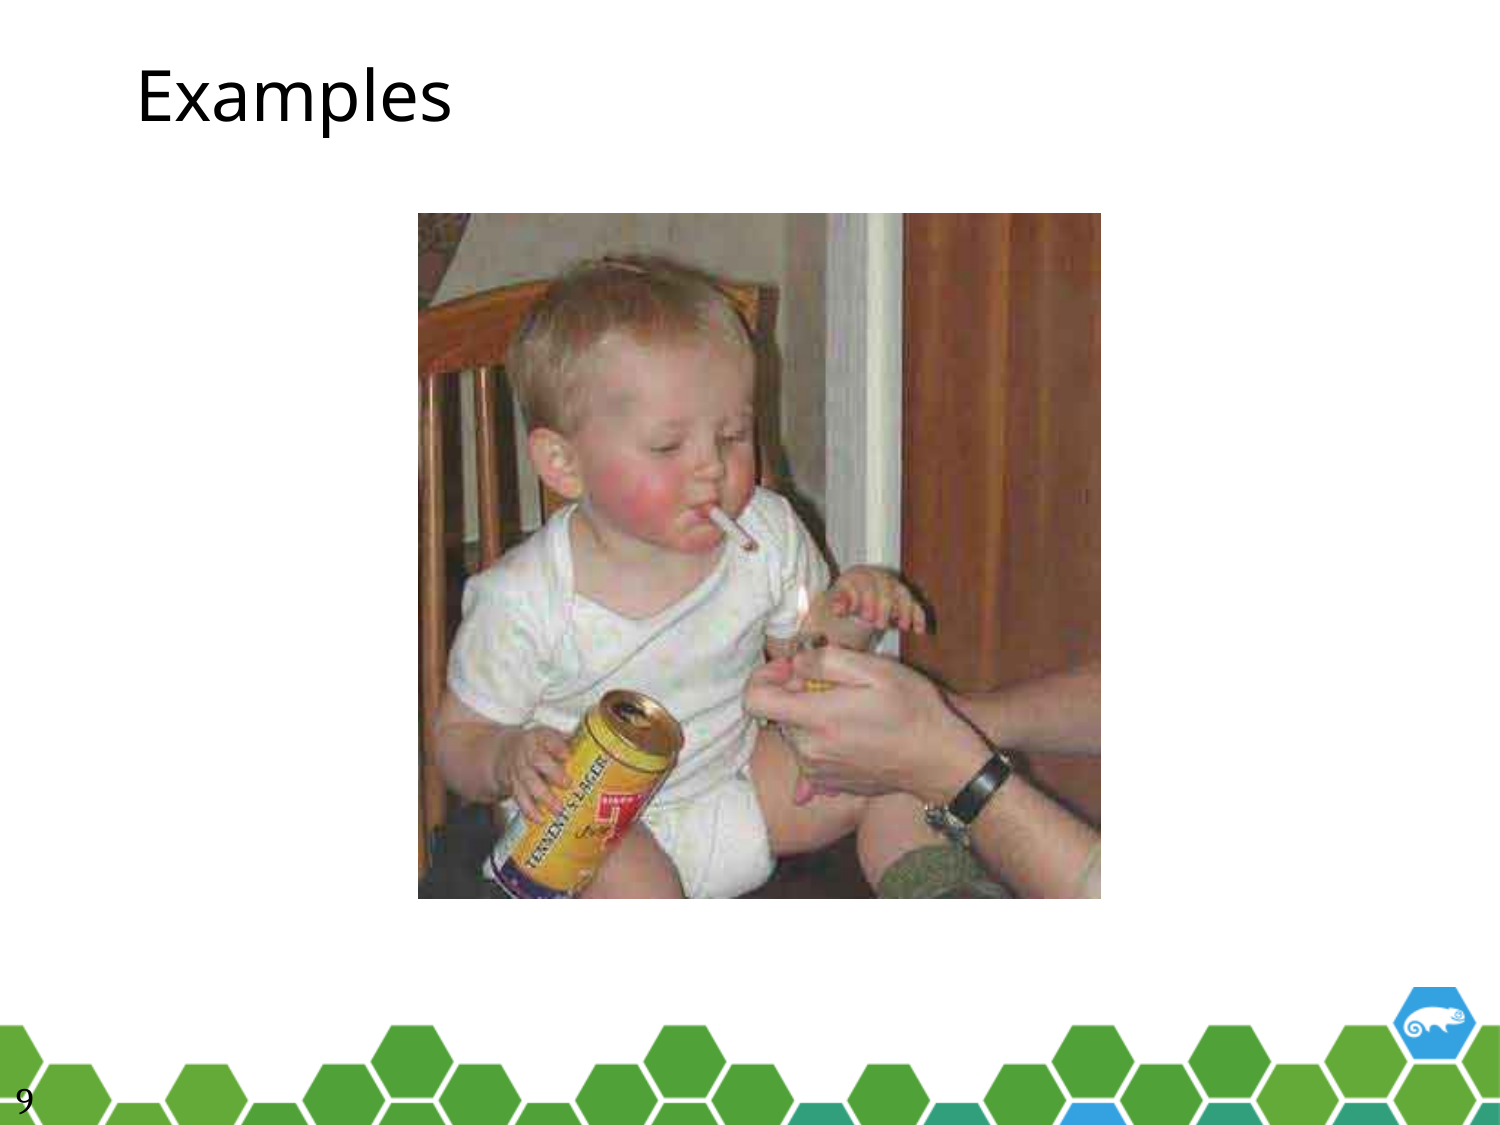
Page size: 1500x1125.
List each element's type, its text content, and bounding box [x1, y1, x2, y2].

picture [0, 987, 1500, 1125]
picture [418, 213, 1101, 899]
text_box Examples [134, 12, 1371, 175]
